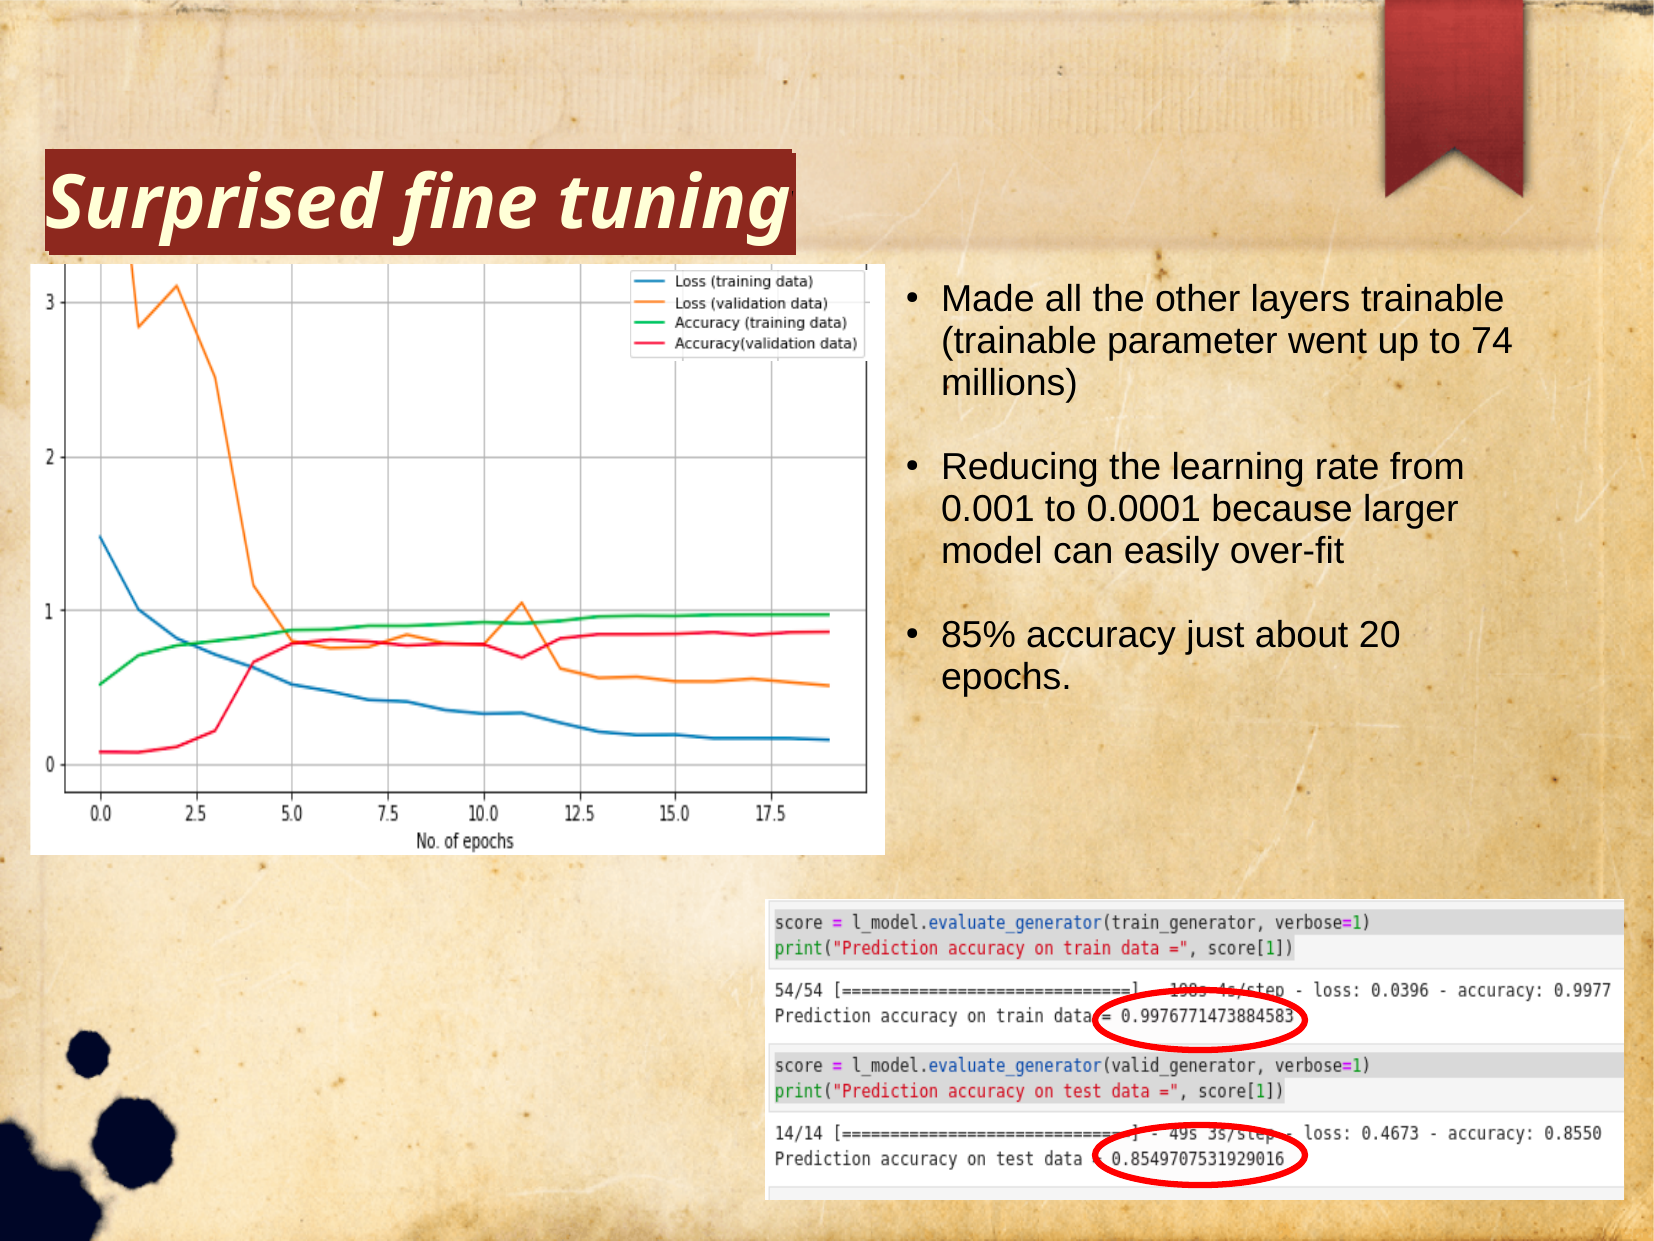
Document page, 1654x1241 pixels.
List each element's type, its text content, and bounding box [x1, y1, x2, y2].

text_box [1095, 1125, 1306, 1186]
picture [0, 0, 1654, 1241]
text_box [1095, 990, 1306, 1051]
text_box Surprised fine tuning [30, 141, 1141, 322]
text_box Made all the other layers trainable (trainable parameter went up to 74 millions) Reducing the learning rate from 0.001 to 0.0001 because larger model can easily over-fit 85% accuracy just about 20 epochs. [890, 270, 1536, 831]
